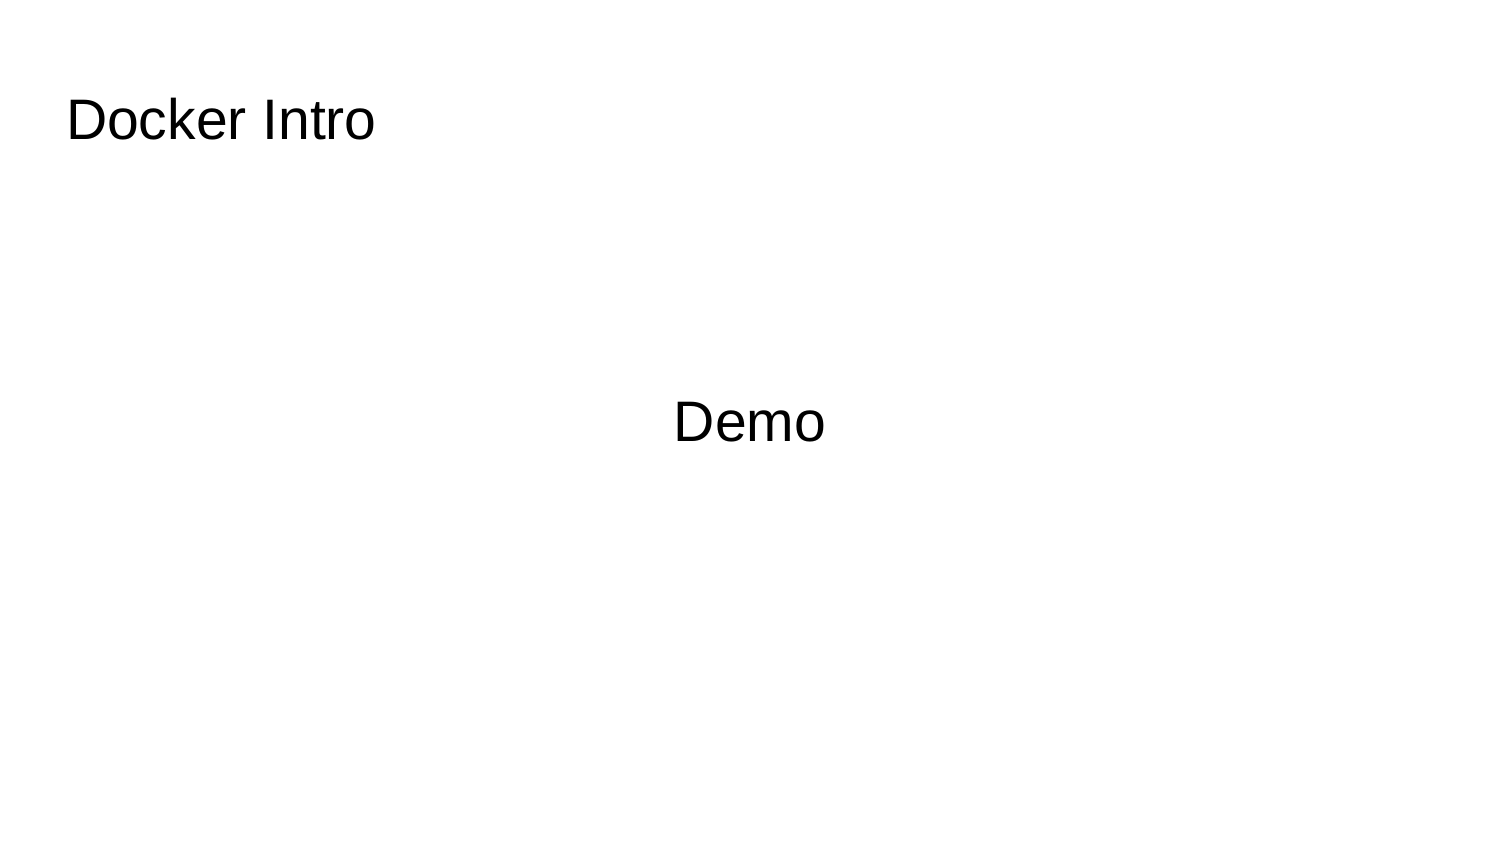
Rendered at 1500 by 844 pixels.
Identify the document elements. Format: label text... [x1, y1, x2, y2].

title Docker Intro [51, 72, 1449, 167]
title Demo [51, 374, 1449, 469]
